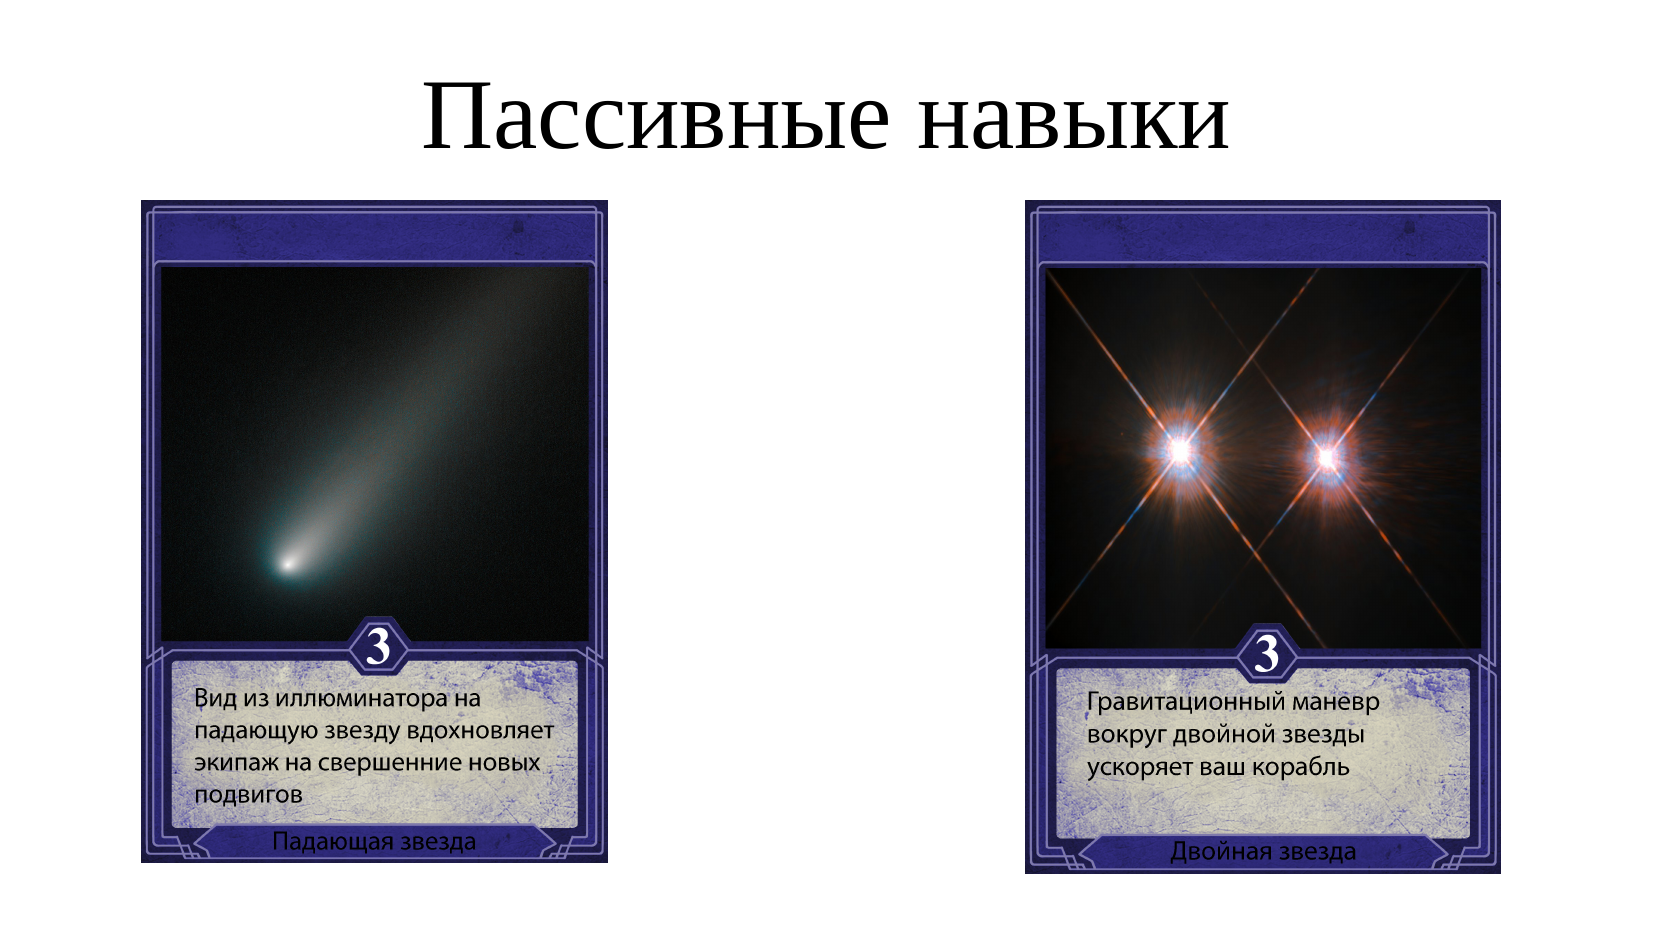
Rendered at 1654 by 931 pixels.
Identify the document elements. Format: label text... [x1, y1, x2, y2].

picture [141, 200, 608, 863]
title Пассивные навыки [82, 37, 1571, 193]
picture [1025, 200, 1501, 875]
